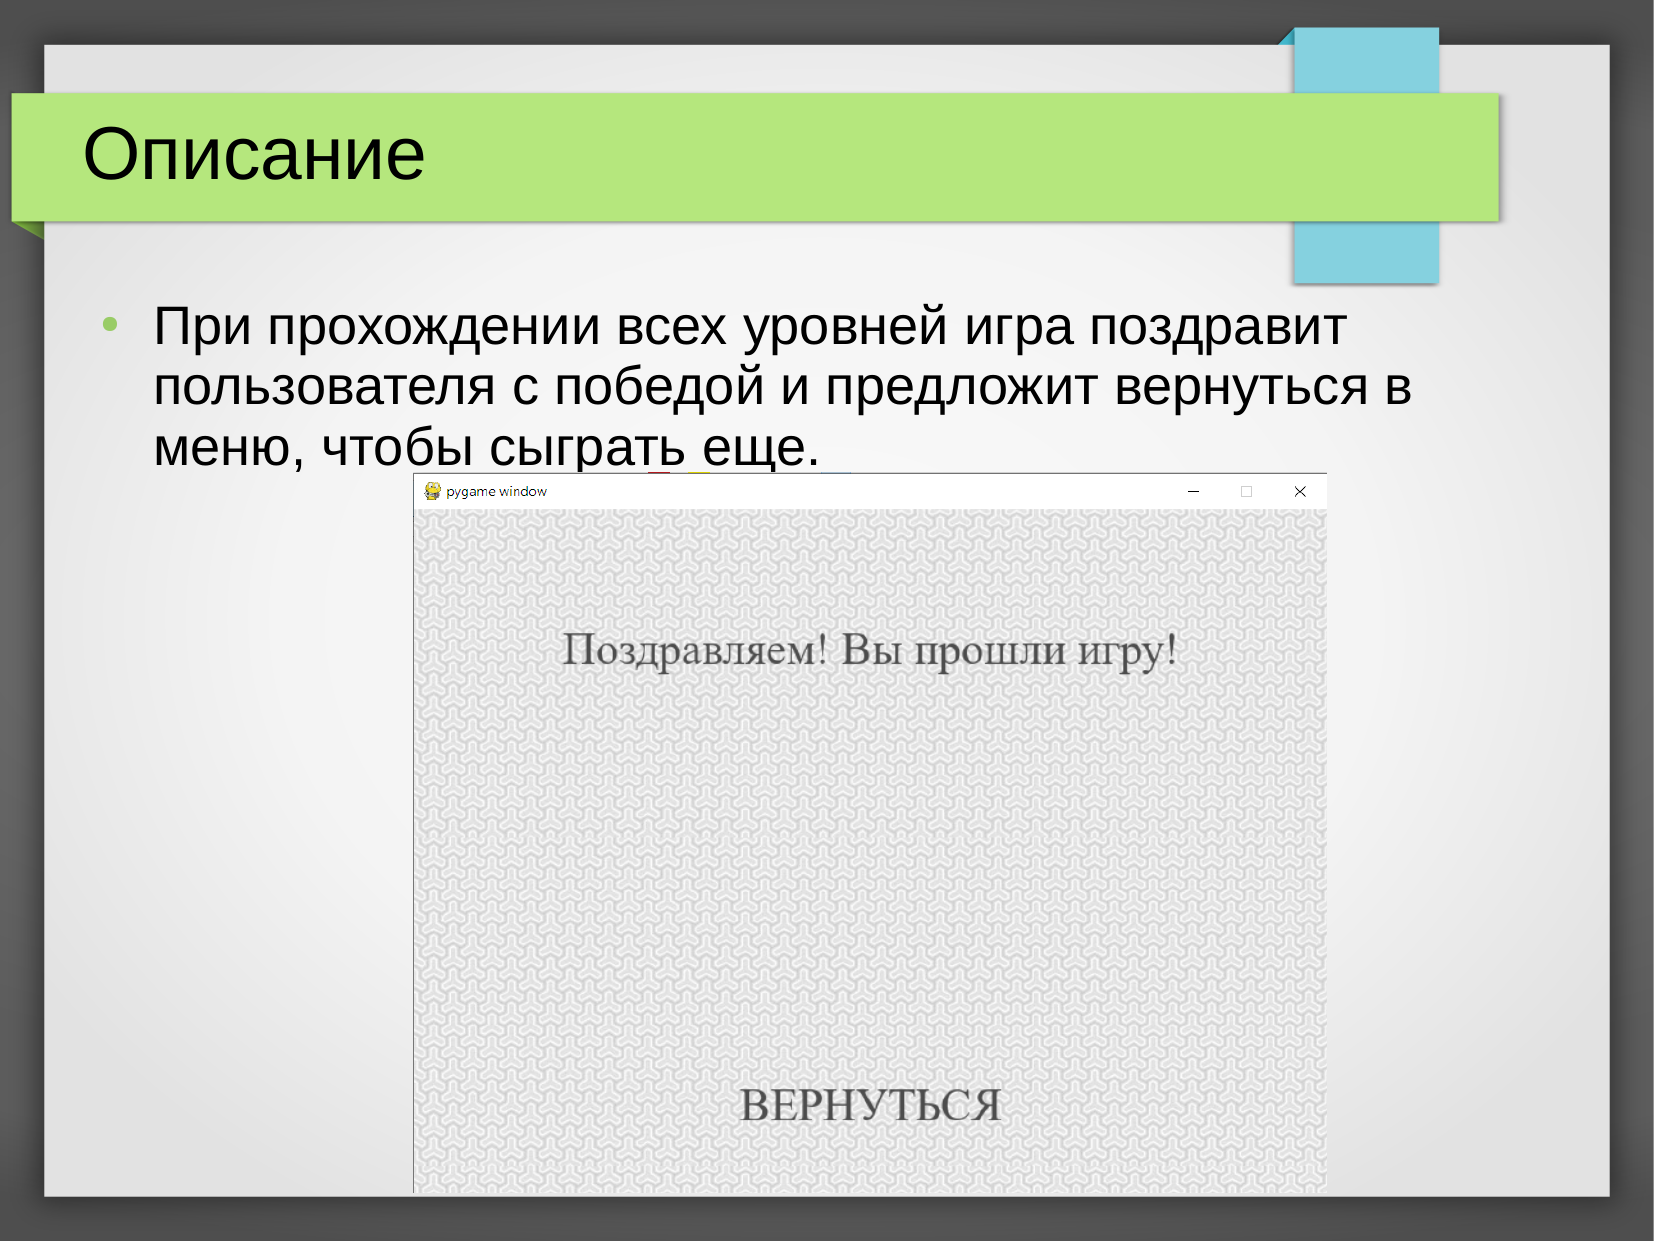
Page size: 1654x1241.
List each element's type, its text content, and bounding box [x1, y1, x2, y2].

title Описание [82, 94, 1264, 213]
picture [0, 0, 1654, 1241]
list При прохождении всех уровней игра поздравит пользователя с победой и предложит вернуться в меню, чтобы сыграть еще. [82, 295, 1571, 1015]
